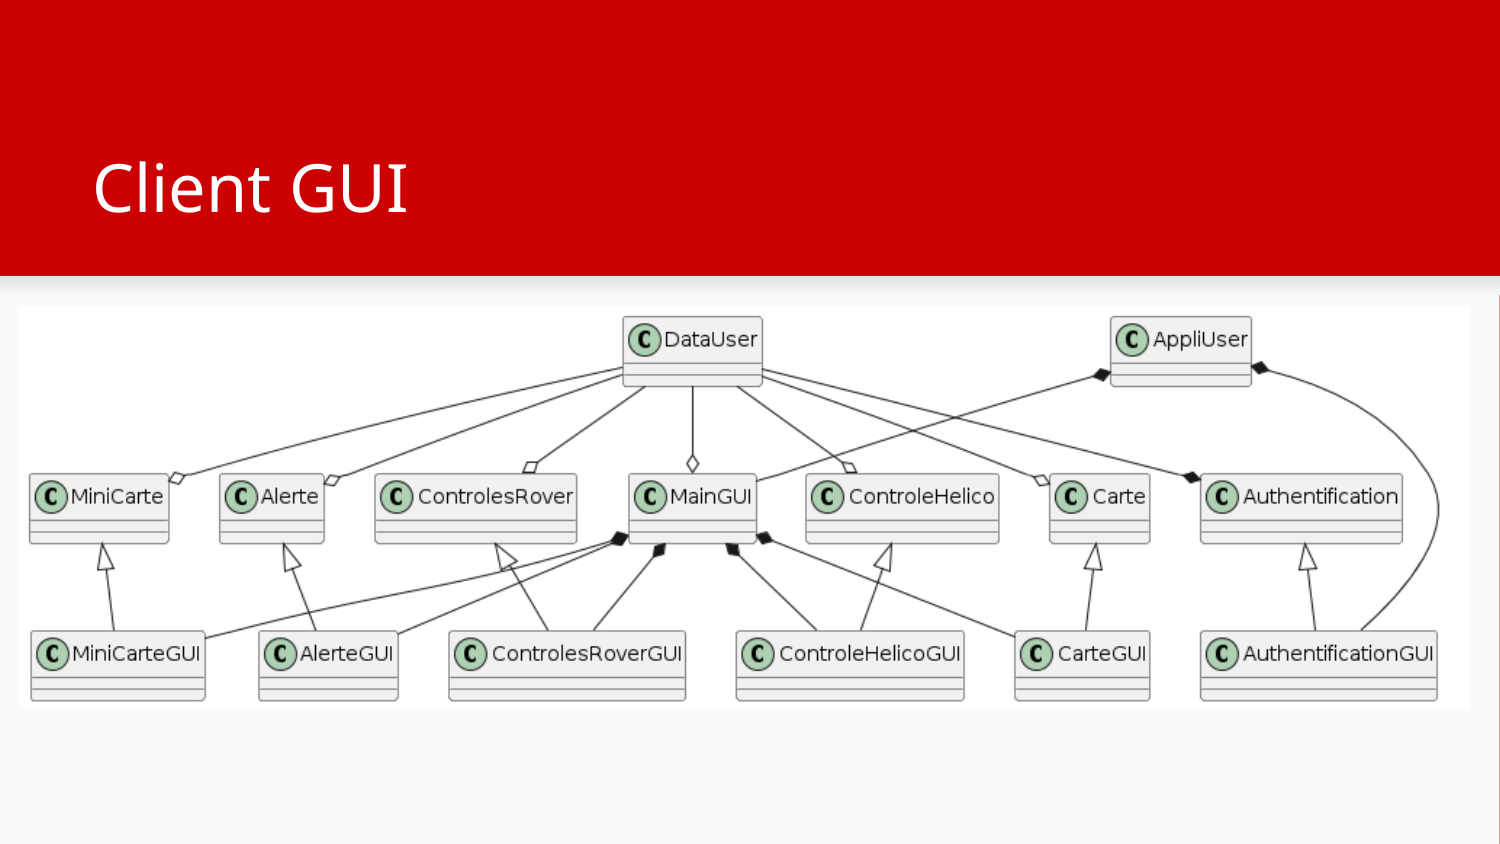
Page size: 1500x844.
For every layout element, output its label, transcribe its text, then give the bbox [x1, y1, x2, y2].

title Client GUI [77, 121, 1427, 248]
picture [19, 306, 1470, 709]
